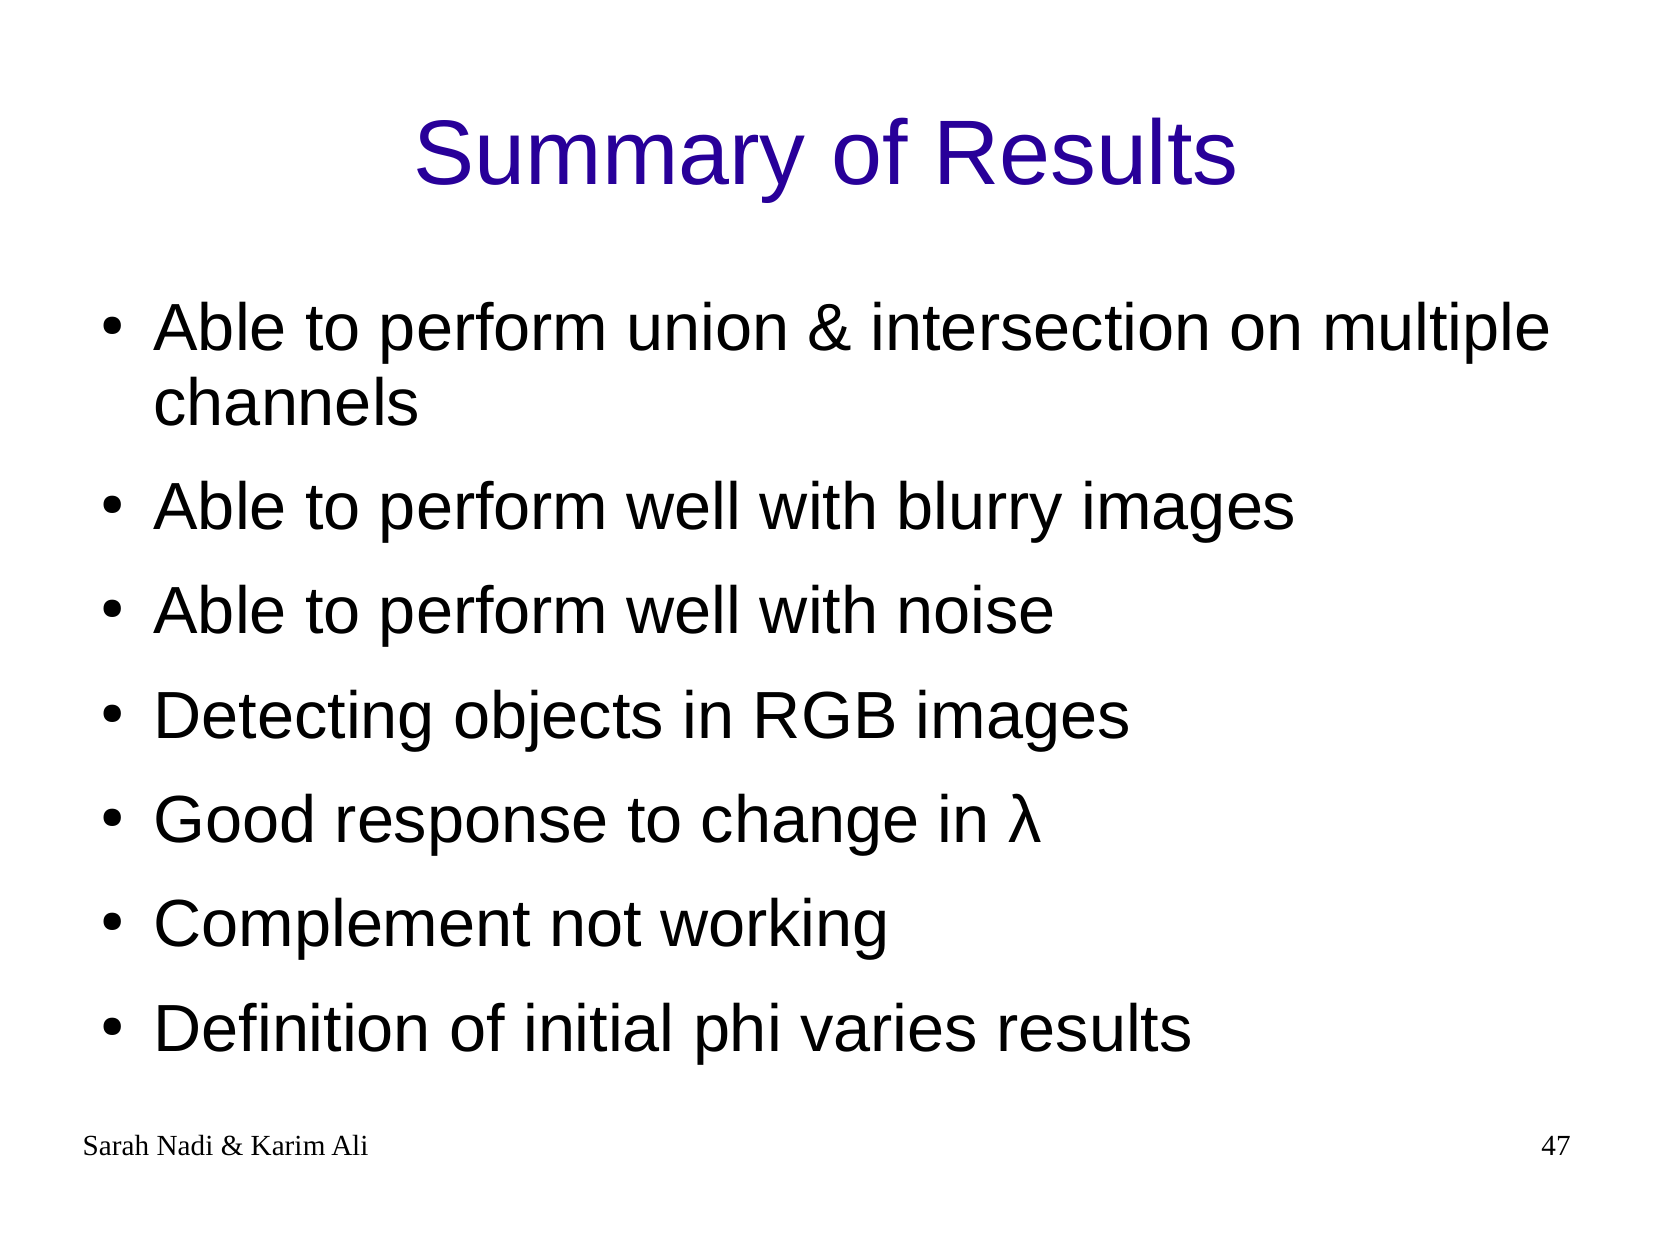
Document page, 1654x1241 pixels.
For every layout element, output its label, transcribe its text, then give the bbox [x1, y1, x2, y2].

list Able to perform union & intersection on multiple channels Able to perform well with blurry images Able to perform well with noise Detecting objects in RGB images Good response to change in λ Complement not working Definition of initial phi varies results [82, 290, 1571, 1109]
title Summary of Results [82, 56, 1571, 250]
